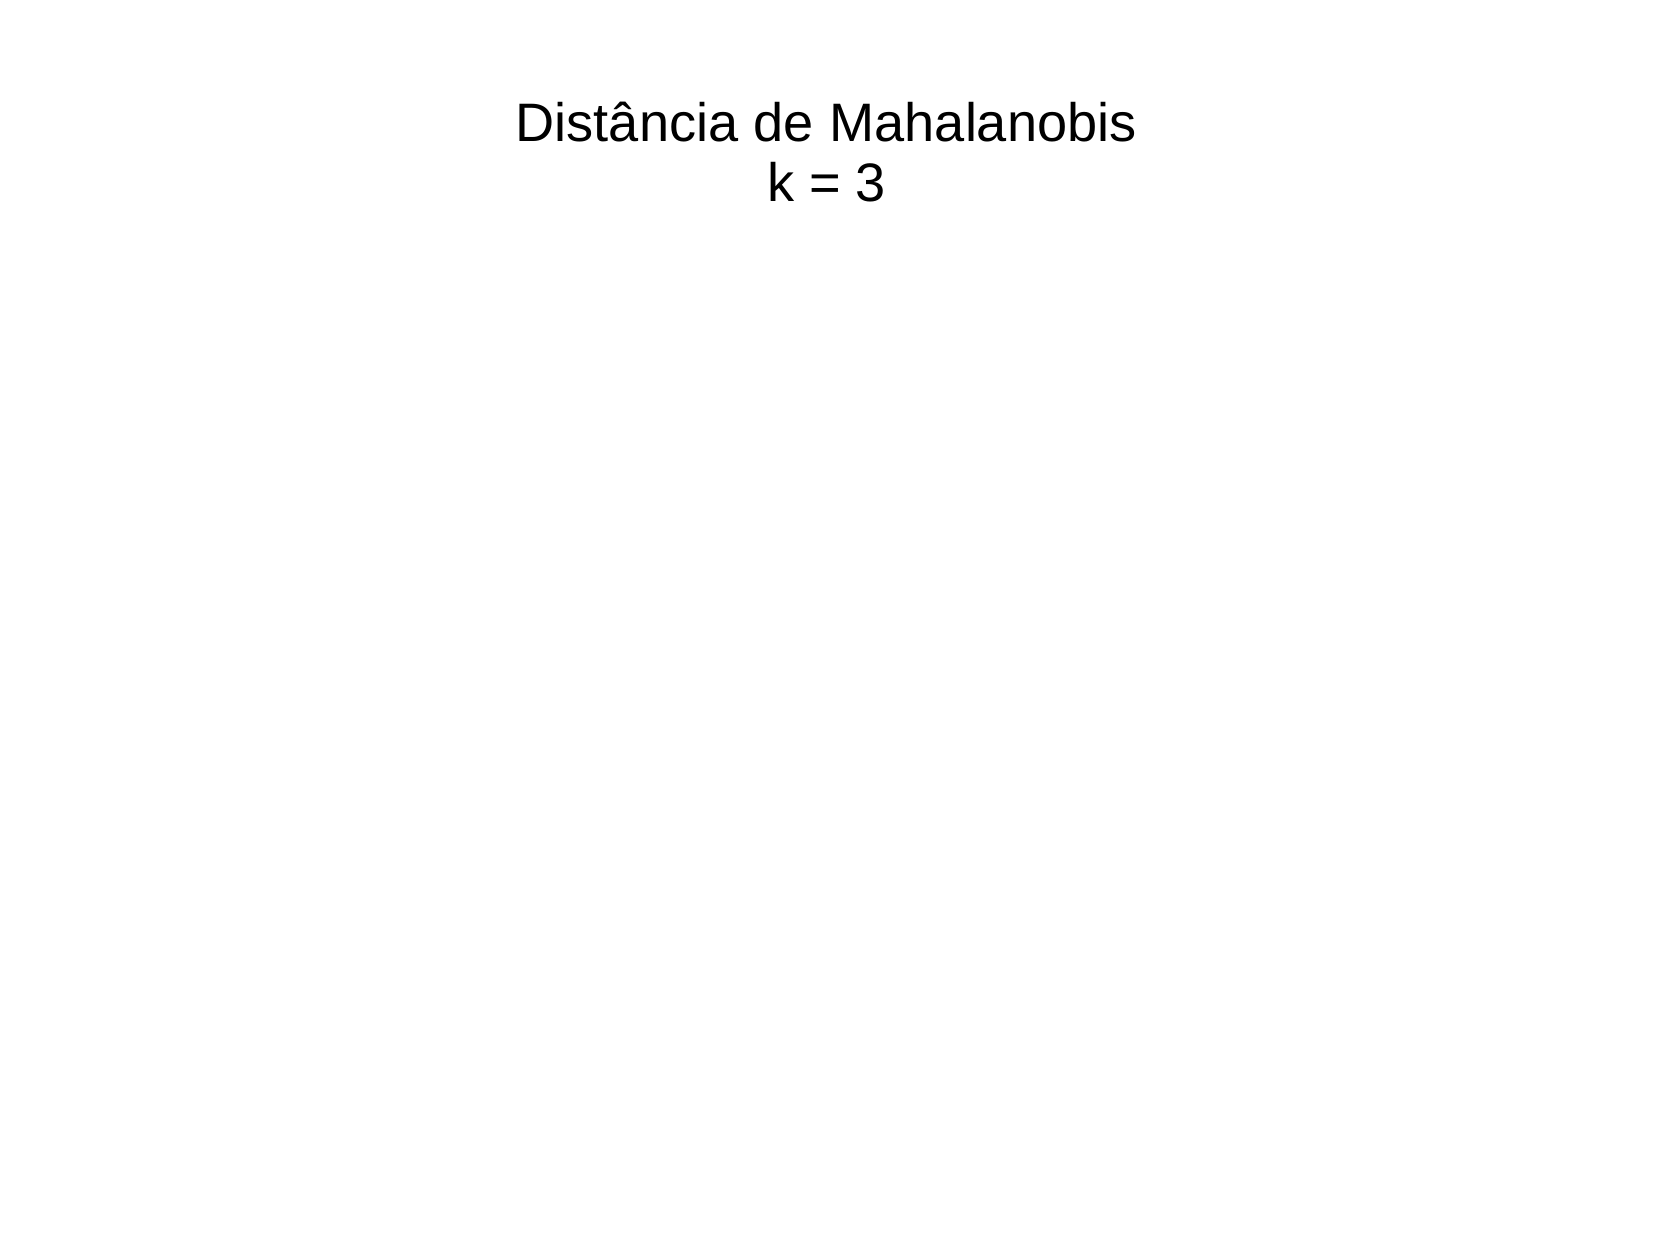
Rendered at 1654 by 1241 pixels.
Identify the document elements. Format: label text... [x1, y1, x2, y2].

title Distância de Mahalanobis k = 3 [82, 49, 1571, 257]
